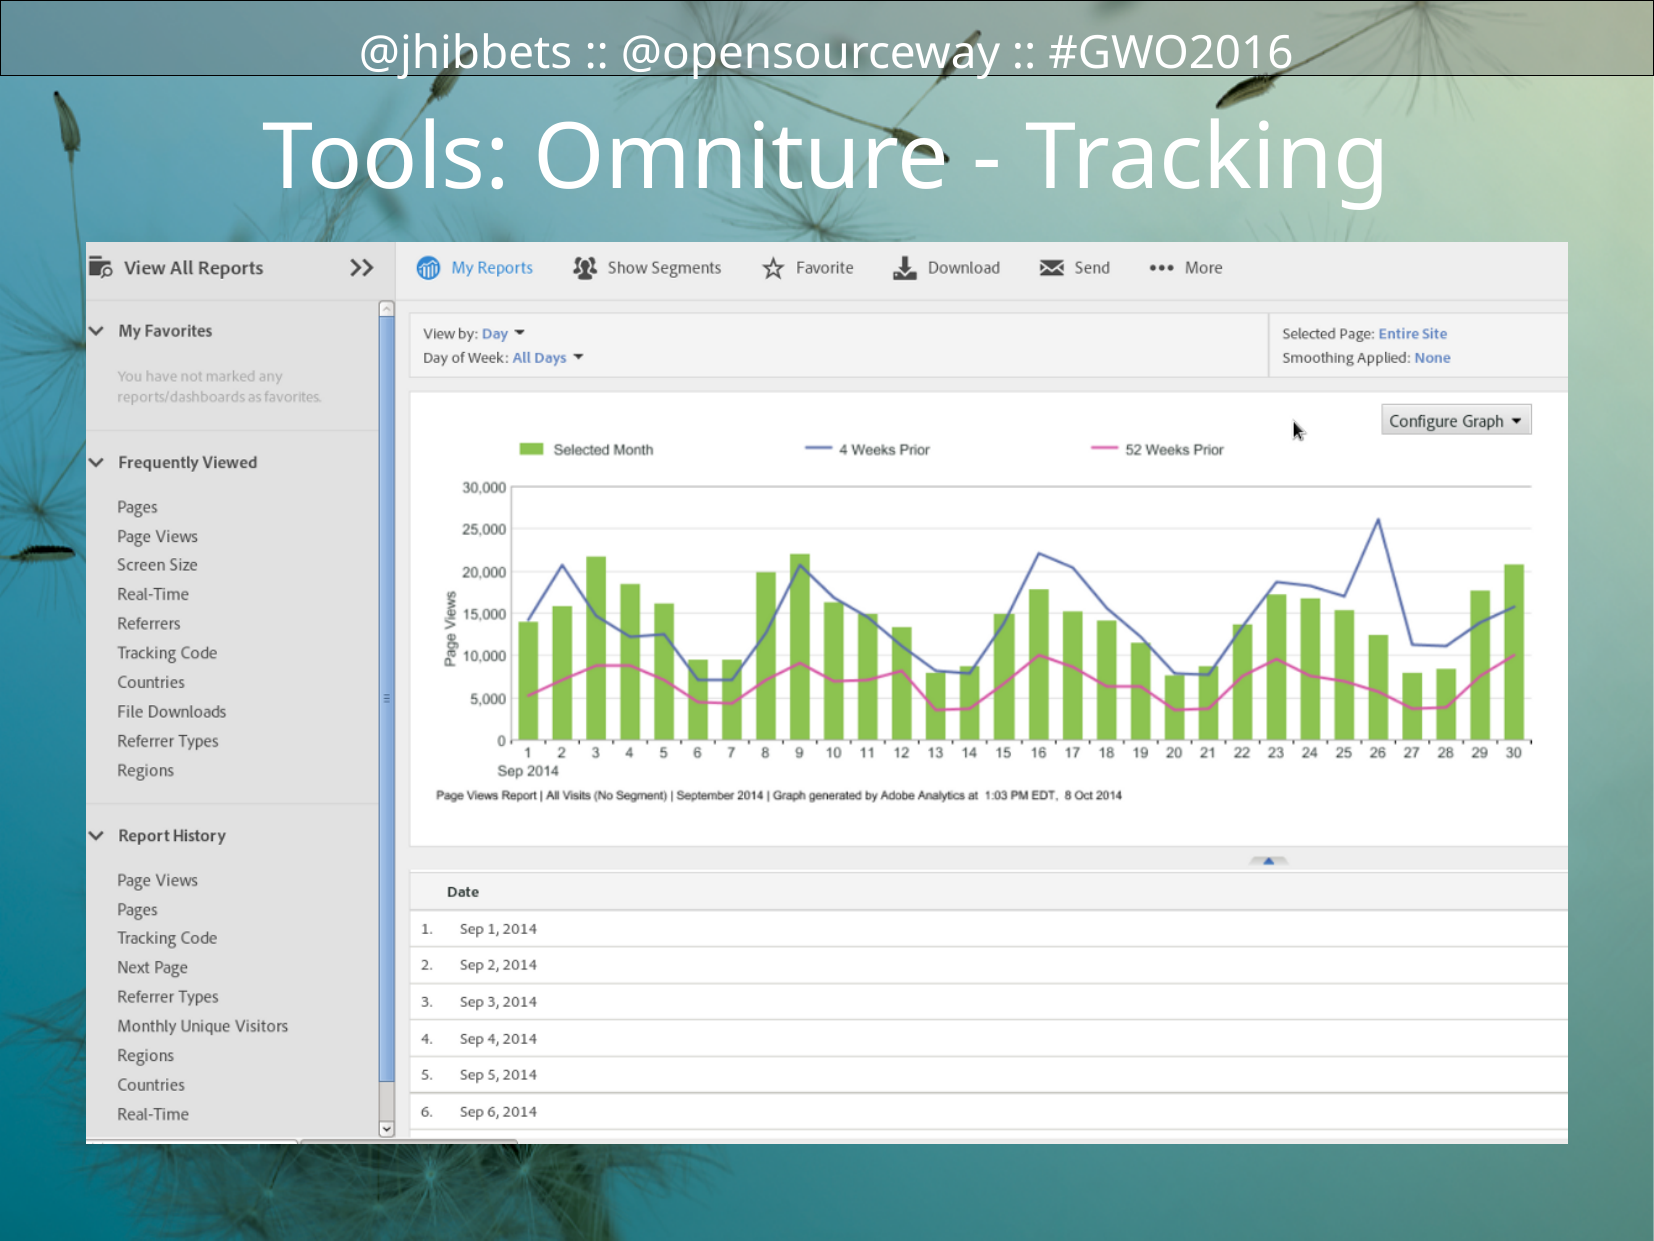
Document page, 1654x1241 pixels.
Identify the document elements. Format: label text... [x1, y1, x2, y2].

title Tools: Omniture - Tracking [82, 49, 1571, 257]
picture [0, 76, 1654, 1241]
